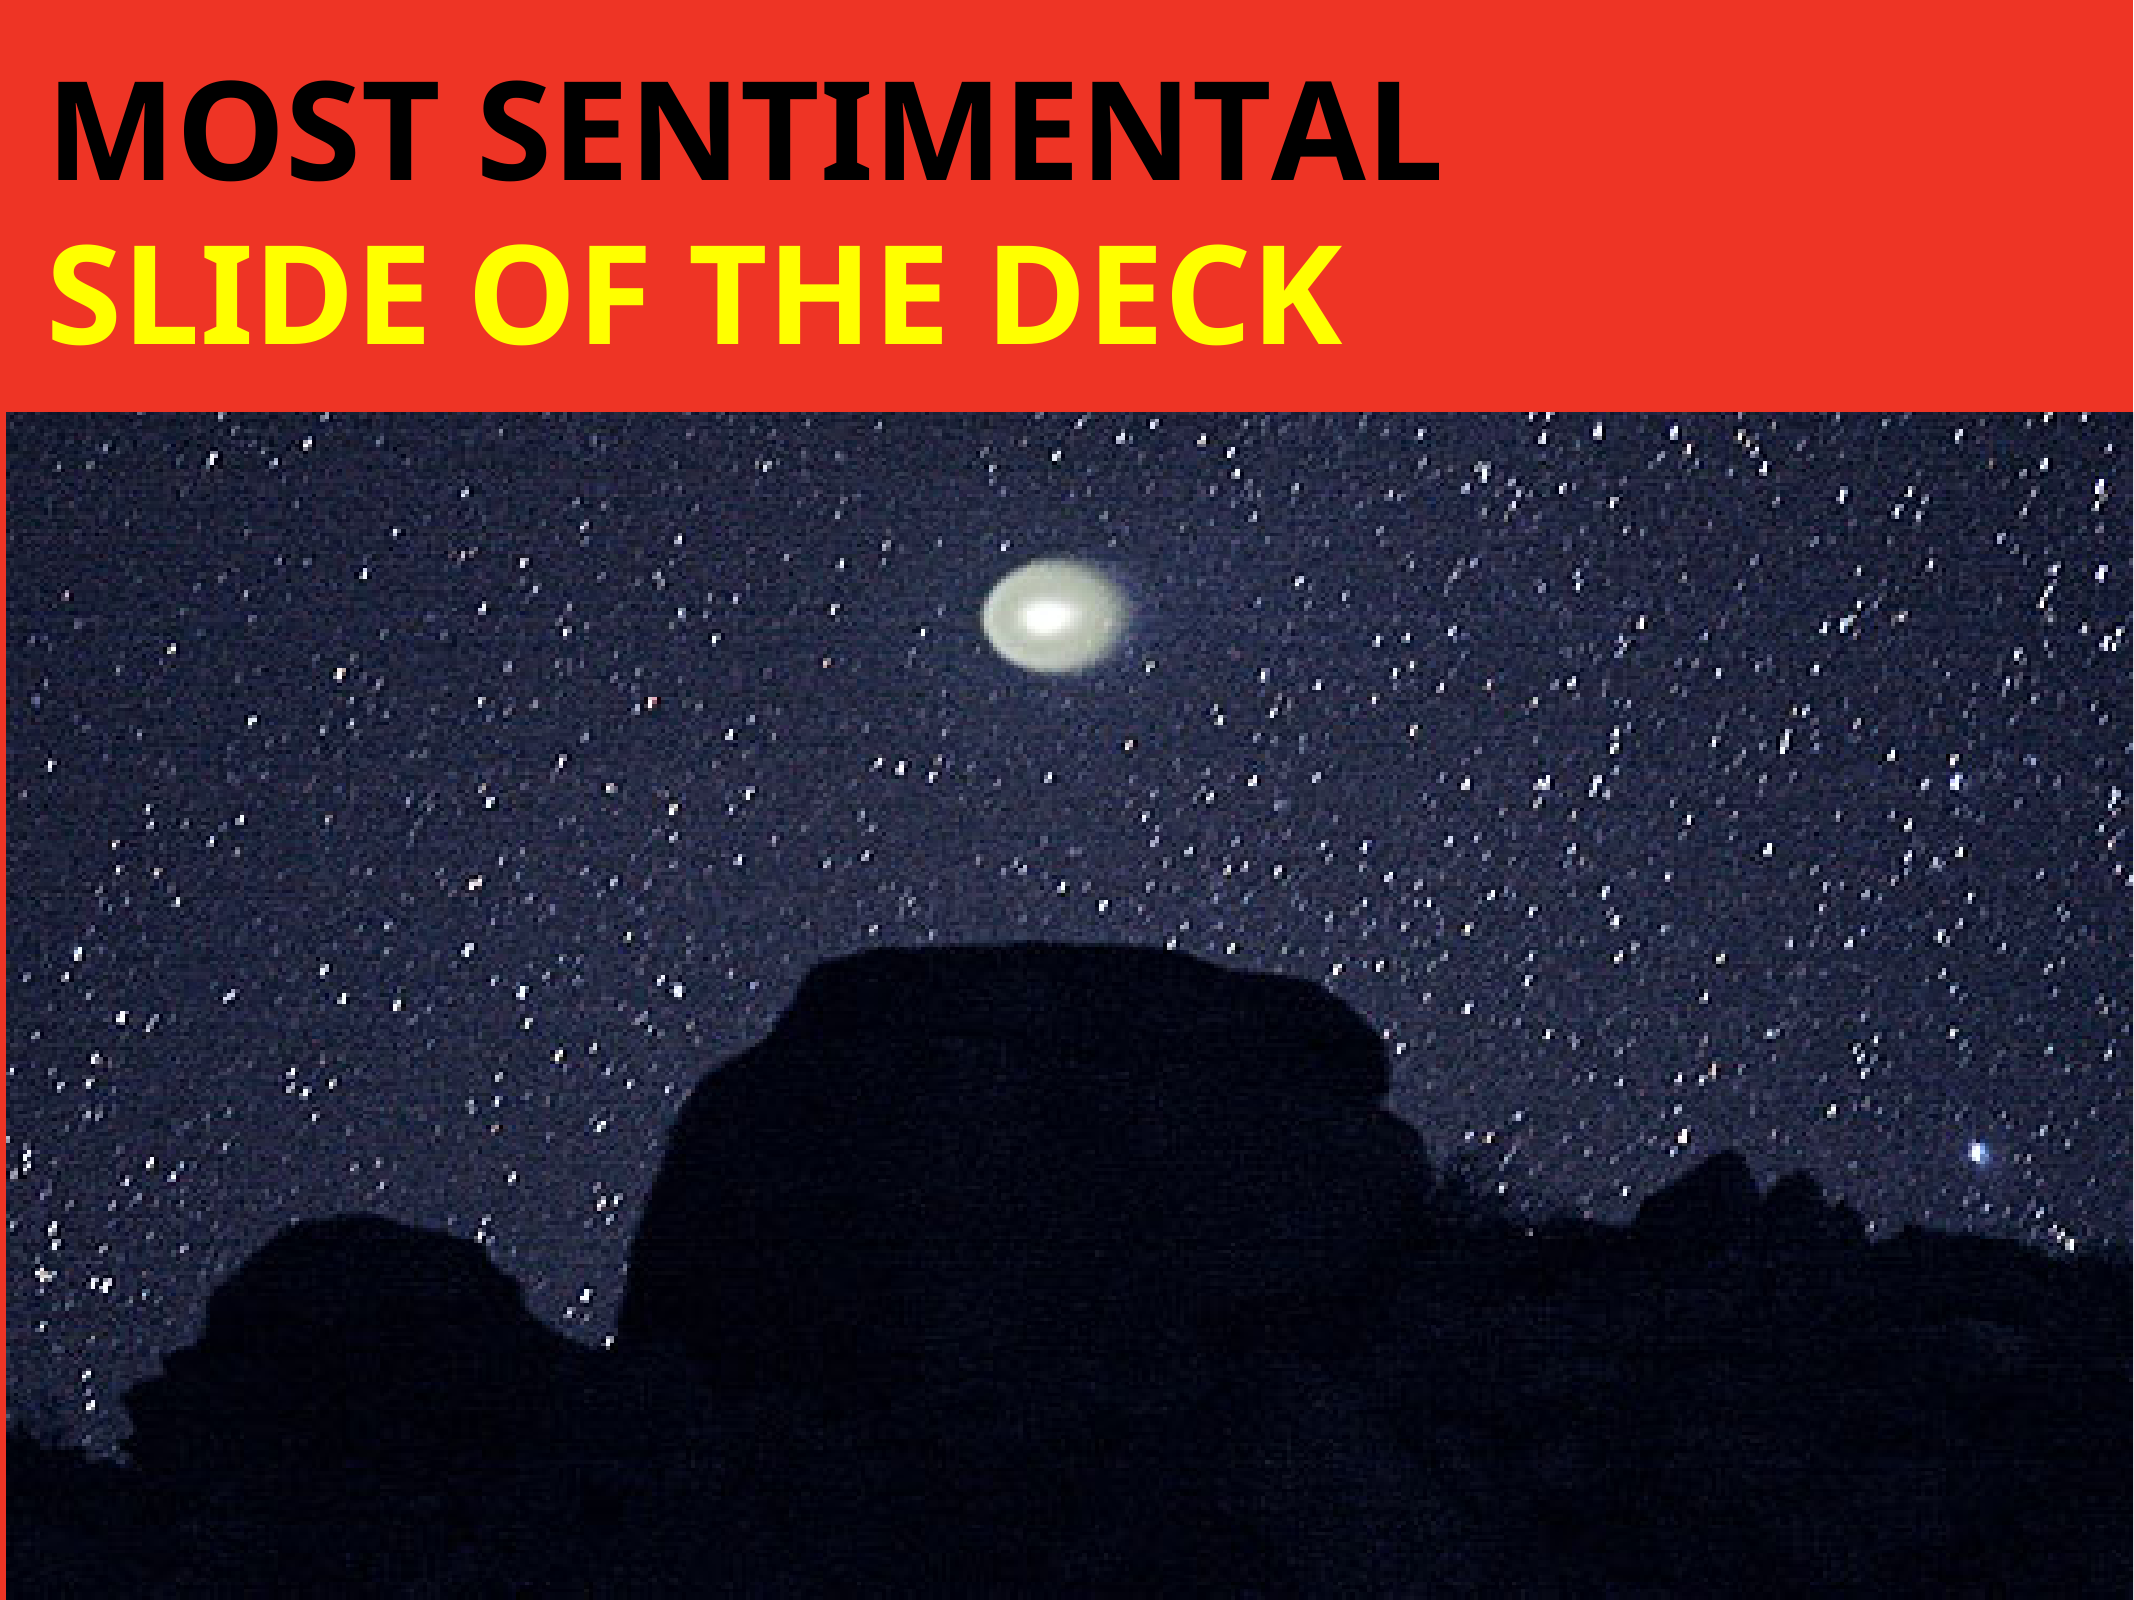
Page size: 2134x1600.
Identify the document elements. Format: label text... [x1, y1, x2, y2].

text_box MOST SENTIMENTAL SLIDE OF THE DECK [37, 42, 2129, 412]
picture [6, 412, 2134, 1600]
